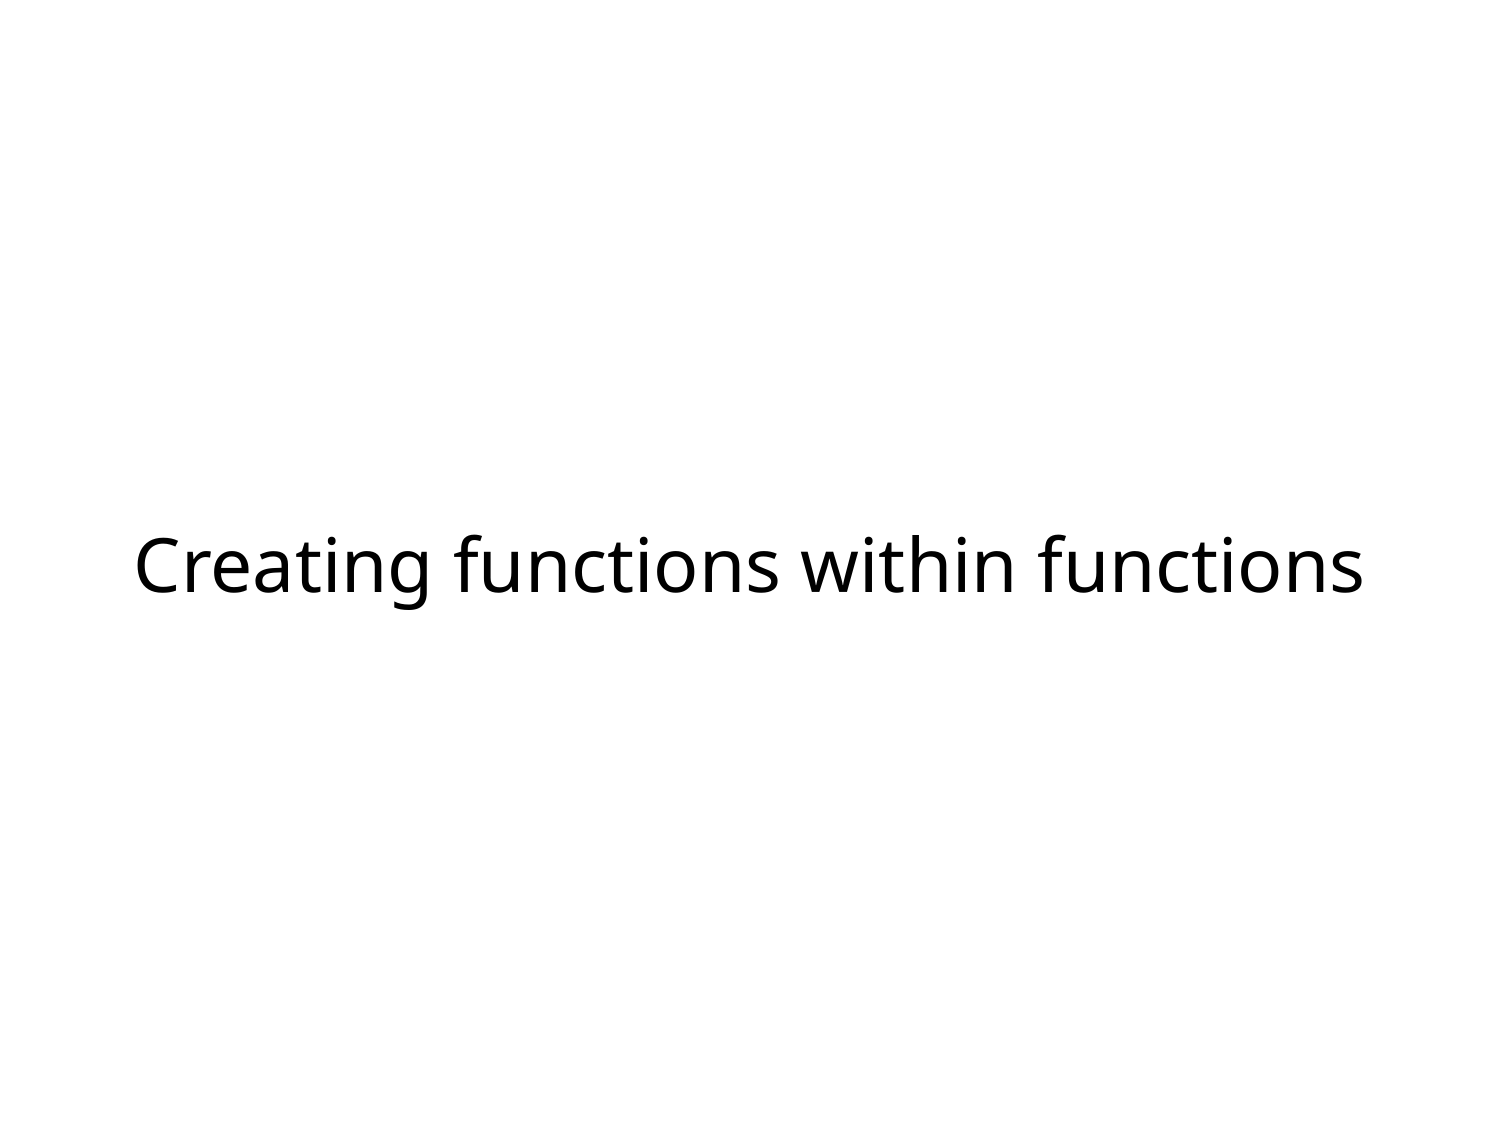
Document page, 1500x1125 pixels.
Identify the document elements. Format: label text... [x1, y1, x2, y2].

title Creating functions within functions [51, 470, 1449, 655]
